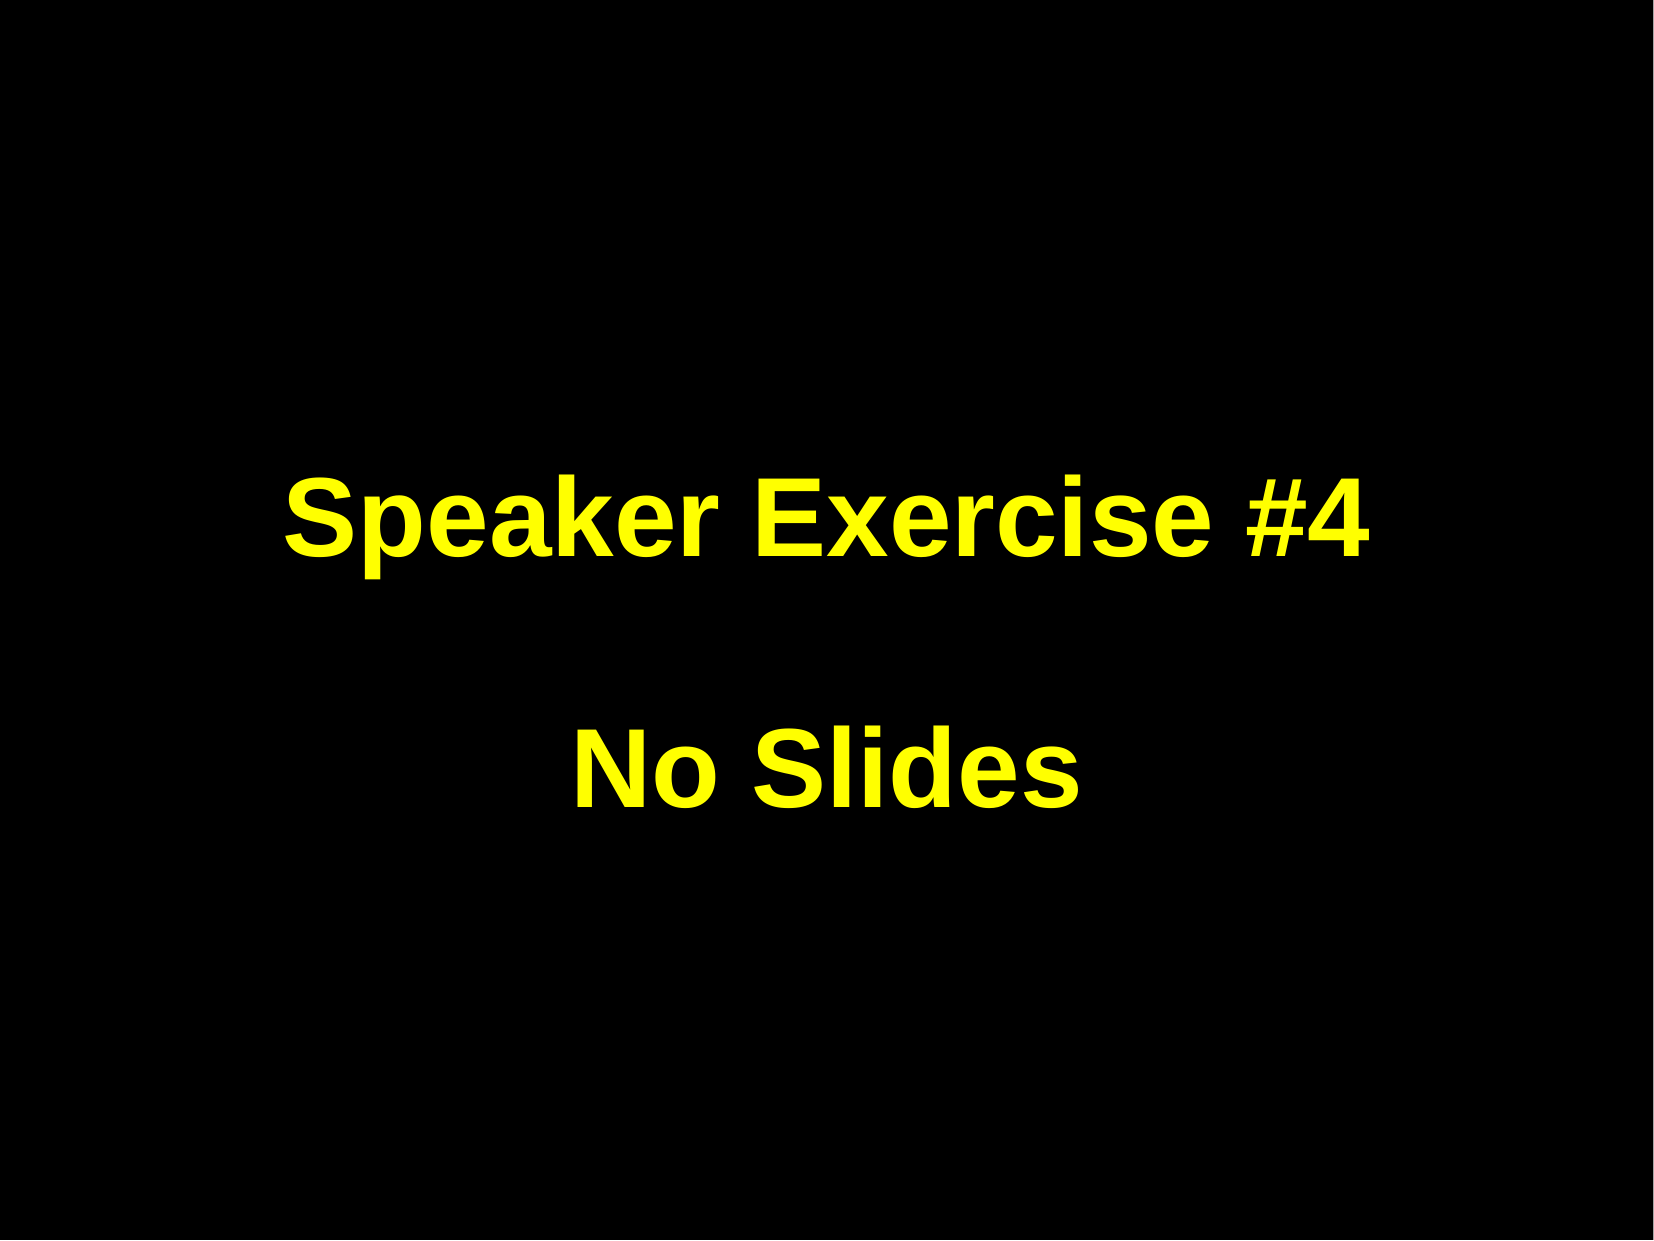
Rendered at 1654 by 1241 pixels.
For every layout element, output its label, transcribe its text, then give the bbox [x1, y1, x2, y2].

title Speaker Exercise #4 No Slides [82, 454, 1571, 832]
